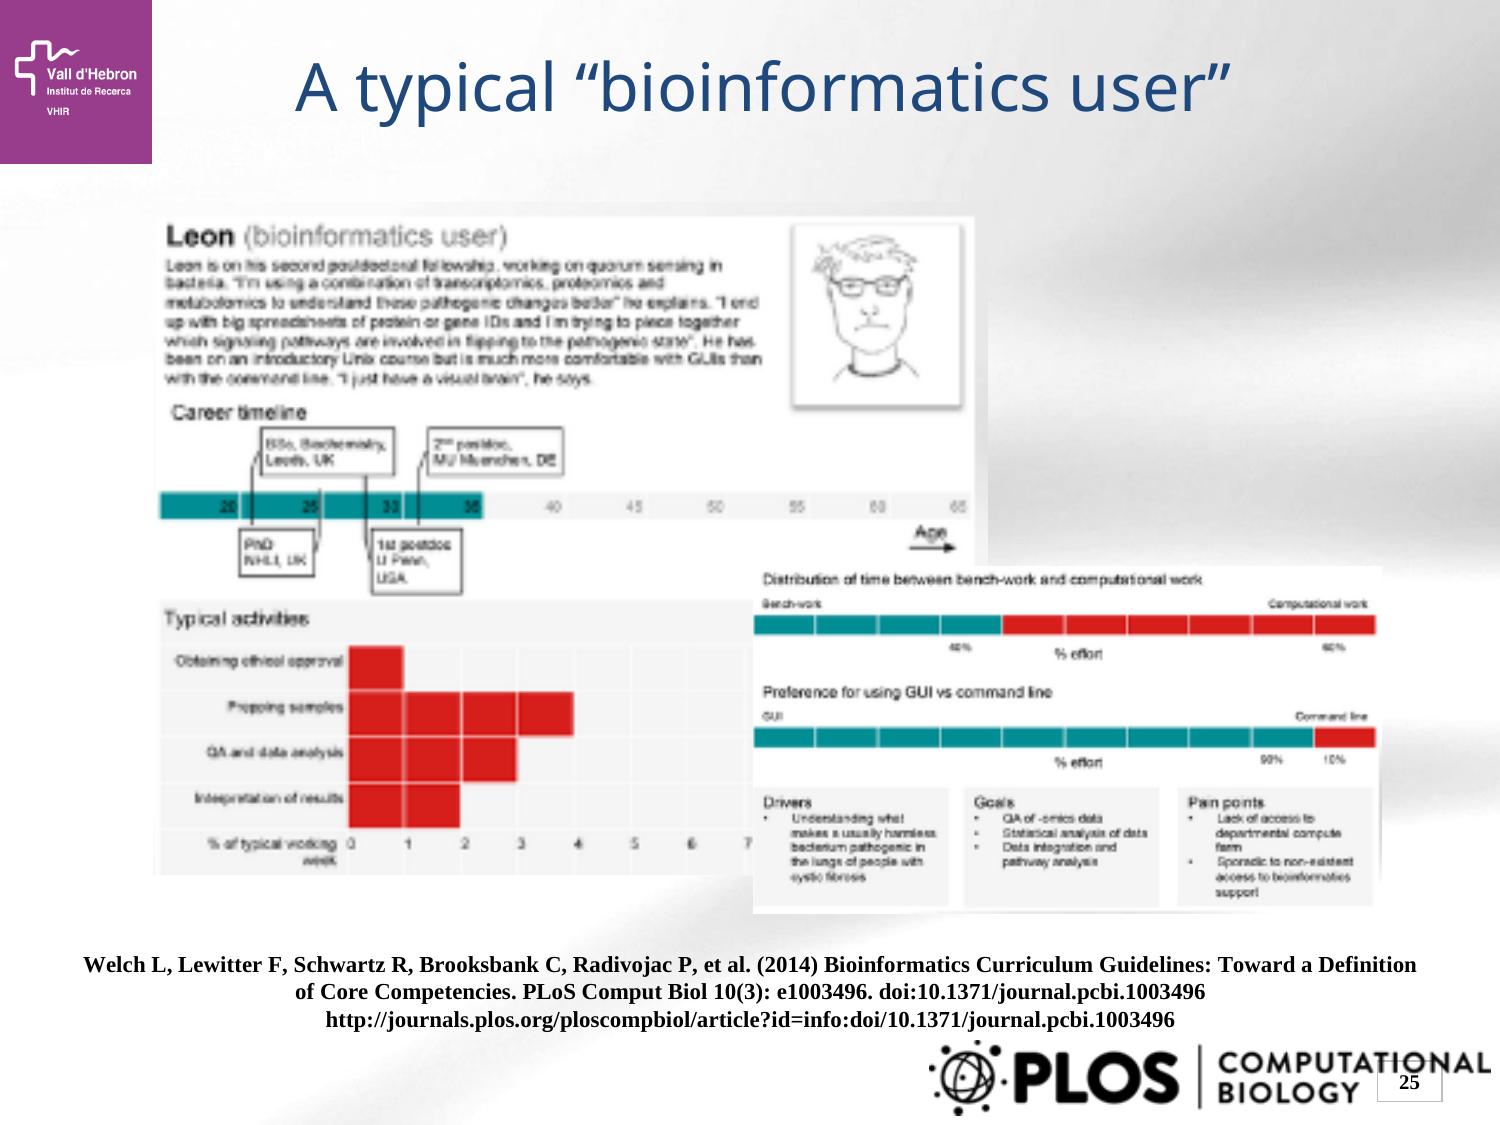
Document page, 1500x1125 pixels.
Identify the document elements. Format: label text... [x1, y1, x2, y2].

text_box A typical “bioinformatics user” [249, 37, 1313, 213]
picture [0, 0, 1500, 1125]
text_box Welch L, Lewitter F, Schwartz R, Brooksbank C, Radivojac P, et al. (2014) Bioinformatics Curriculum Guidelines: Toward a Definition of Core Competencies. PLoS Comput Biol 10(3): e1003496. doi:10.1371/journal.pcbi.1003496 http://journals.plos.org/ploscompbiol/article?id=info:doi/10.1371/journal.pcbi.1003496 [66, 942, 1436, 1039]
